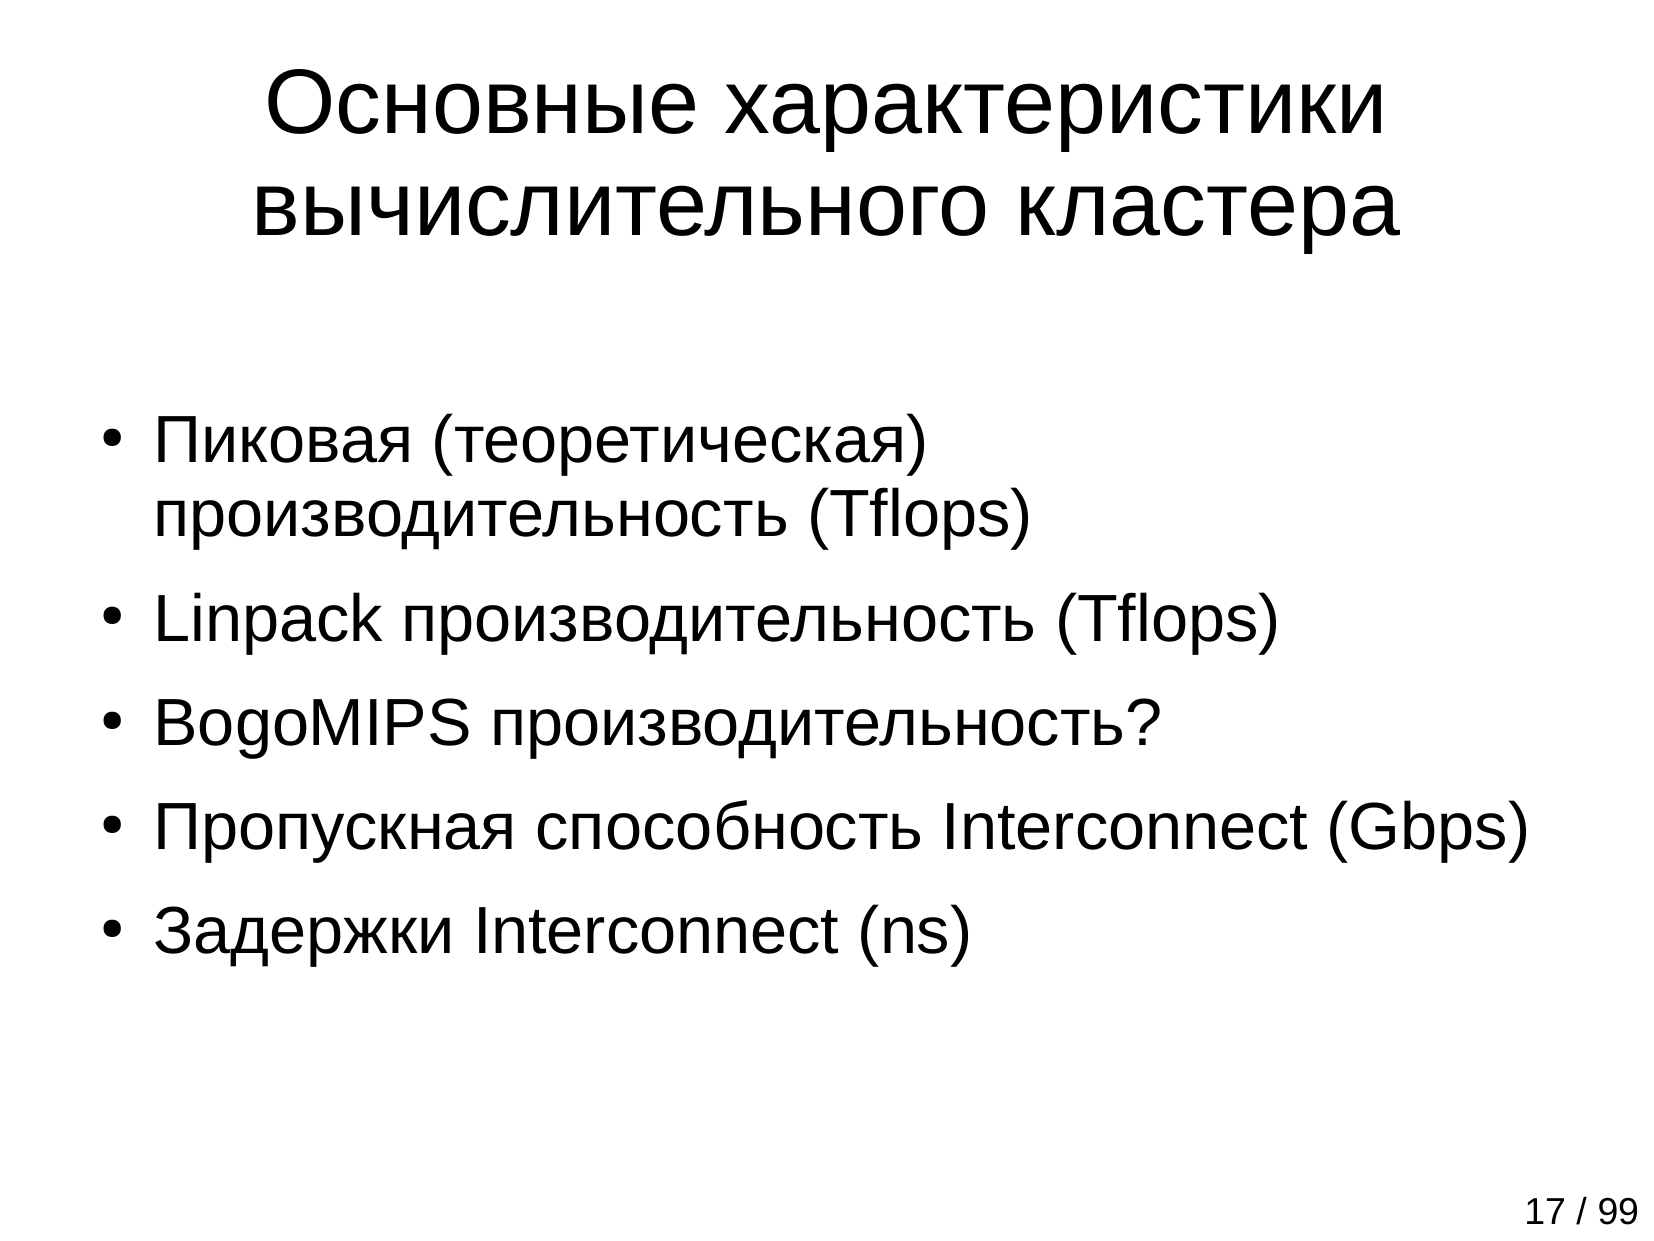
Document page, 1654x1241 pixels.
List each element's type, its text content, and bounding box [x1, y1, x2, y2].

text_box <number> / 99 [1380, 1183, 1654, 1241]
list Пиковая (теоретическая) производительность (Tflops) Linpack производительность (Tflops) BogoMIPS производительность? Пропускная способность Interconnect (Gbps) Задержки Interconnect (ns) [82, 401, 1571, 1158]
title Основные характеристики вычислительного кластера [82, 49, 1571, 257]
